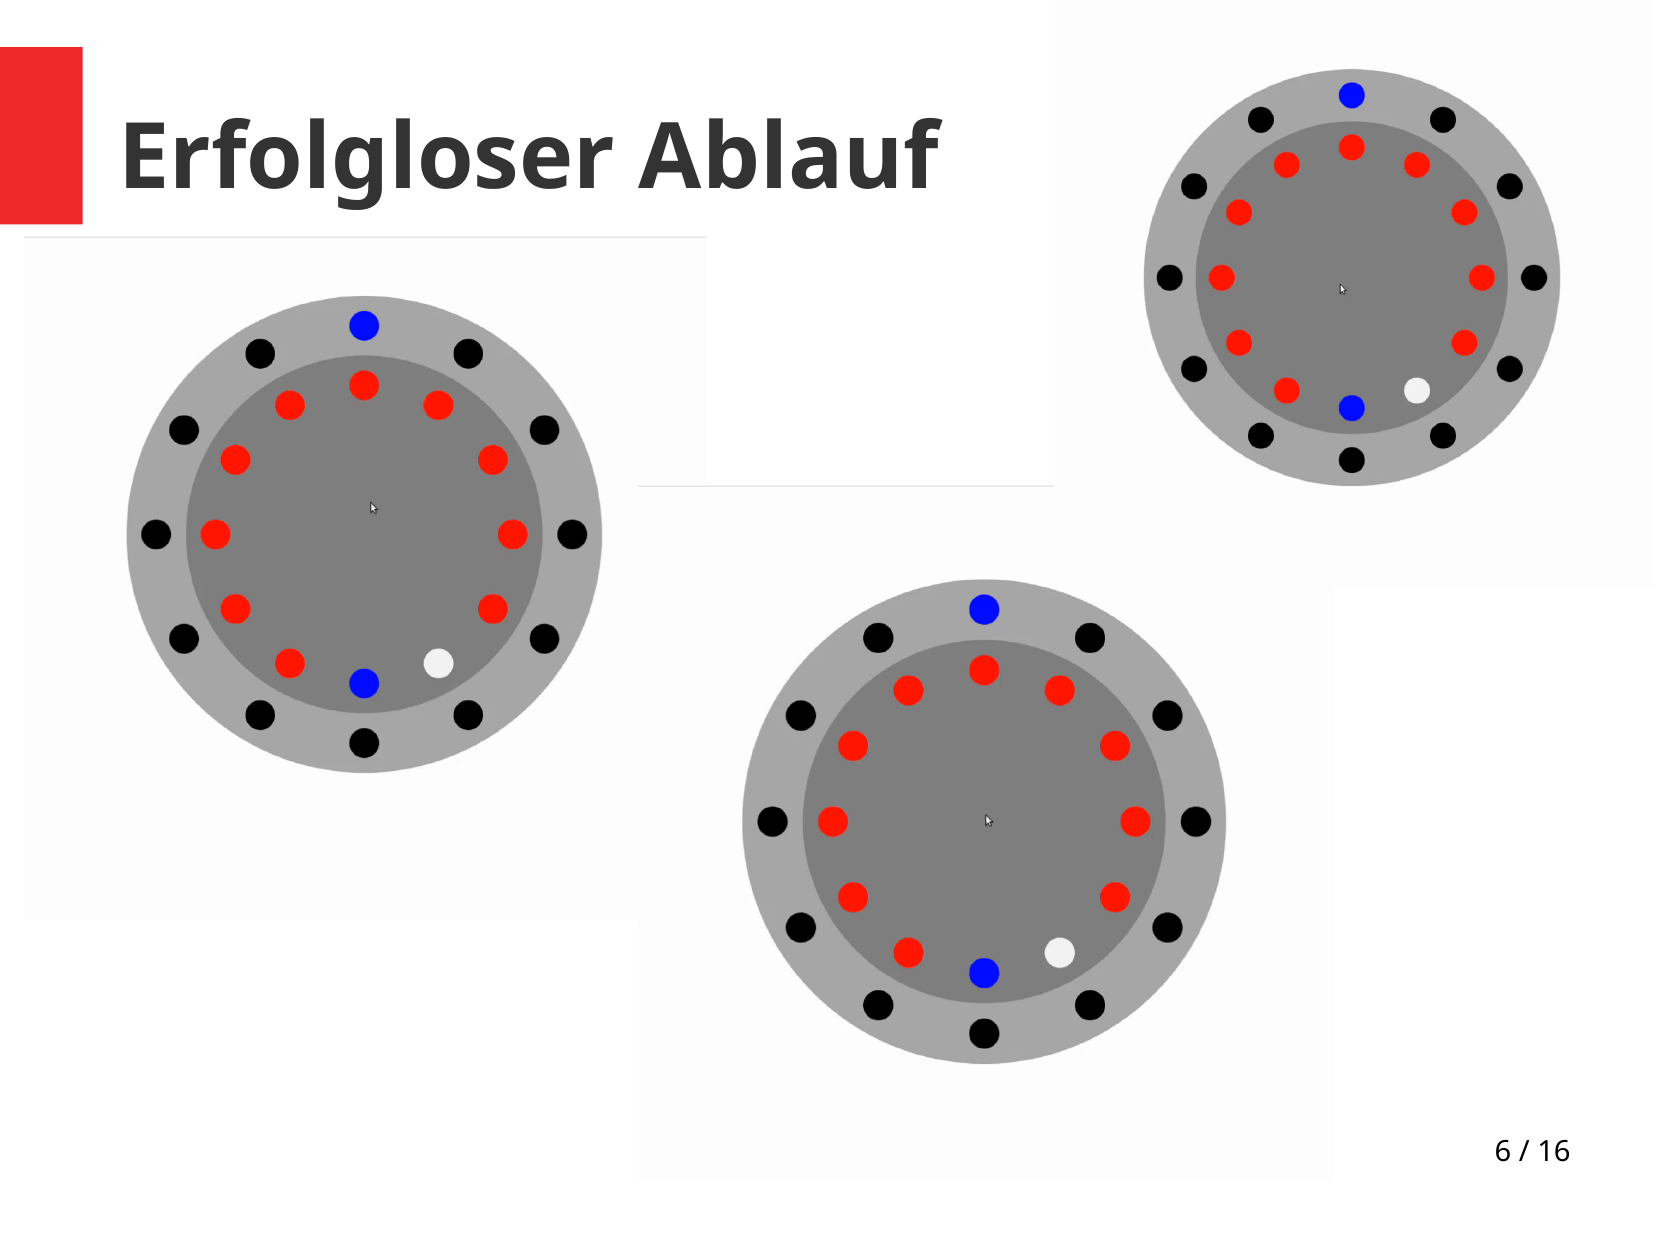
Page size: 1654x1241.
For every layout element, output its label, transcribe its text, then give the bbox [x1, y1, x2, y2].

text_box [23, 0, 1653, 1182]
title Erfolgloser Ablauf [118, 49, 1053, 257]
